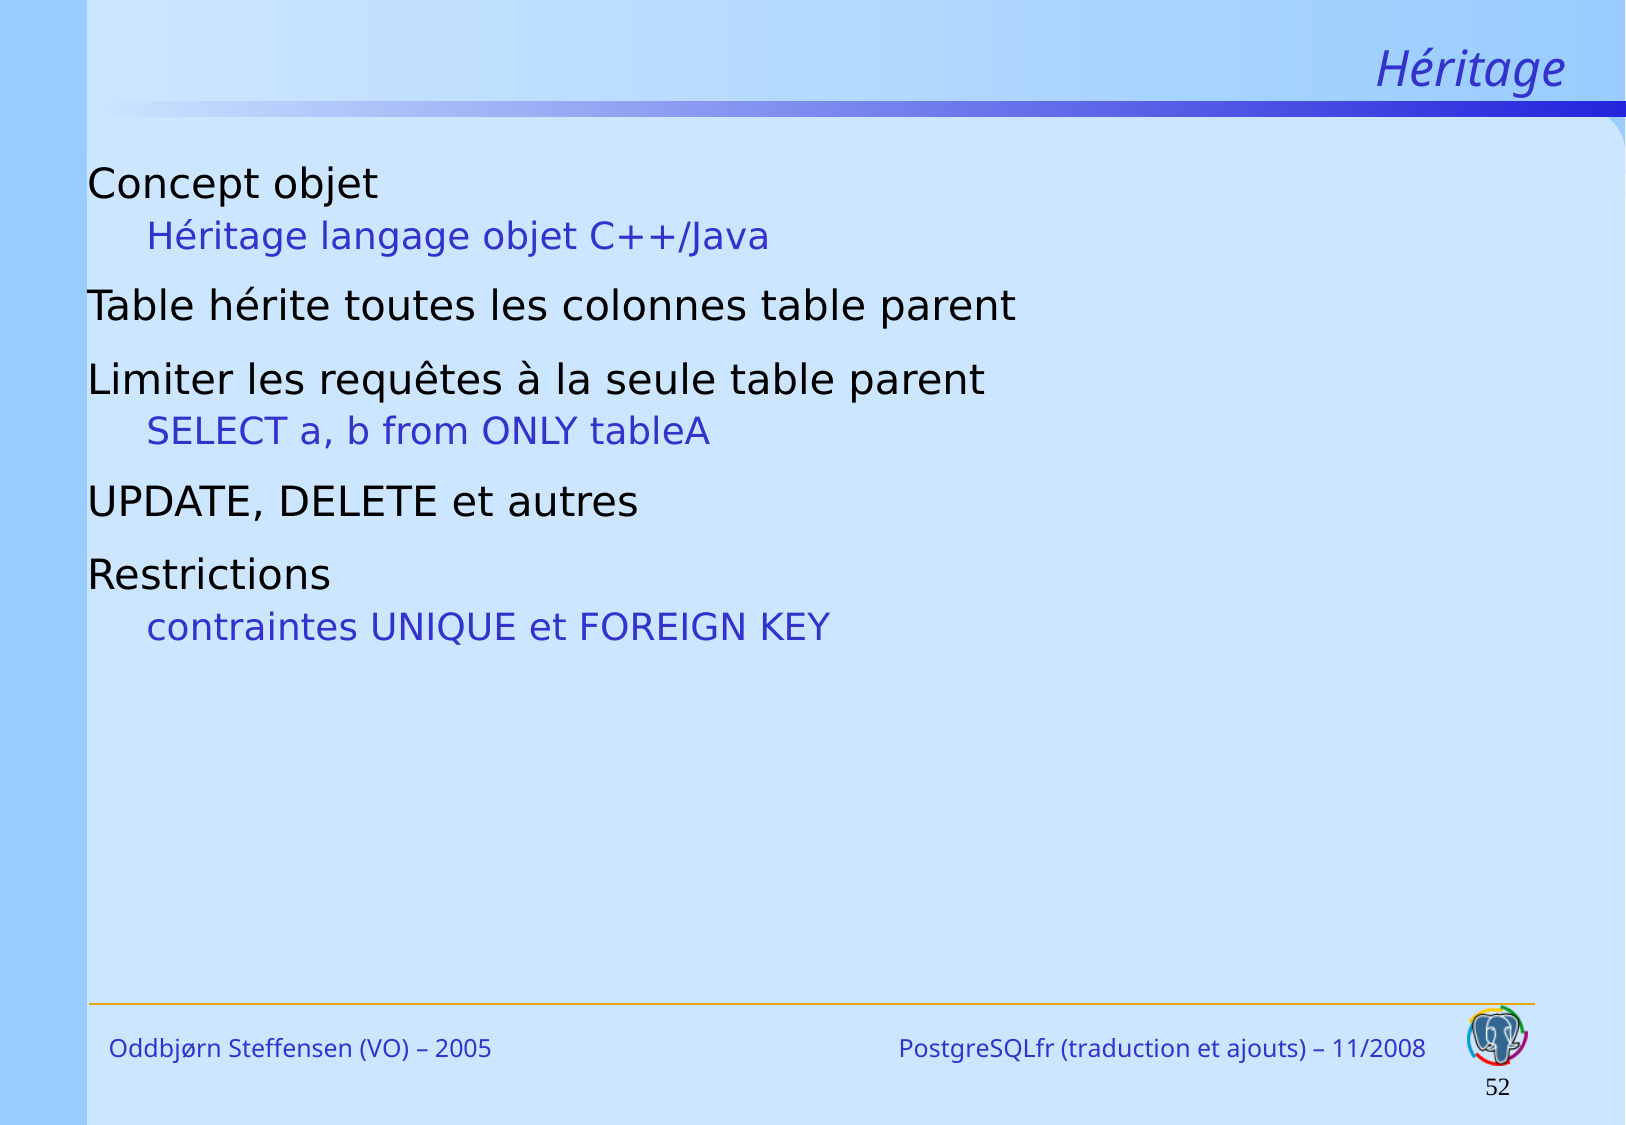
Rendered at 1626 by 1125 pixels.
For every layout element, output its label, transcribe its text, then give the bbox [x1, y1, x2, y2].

picture [1467, 1005, 1528, 1066]
title Héritage [172, 0, 1567, 134]
list Concept objet Héritage langage objet C++/Java Table hérite toutes les colonnes table parent Limiter les requêtes à la seule table parent SELECT a, b from ONLY tableA UPDATE, DELETE et autres Restrictions contraintes UNIQUE et FOREIGN KEY [86, 159, 1520, 965]
